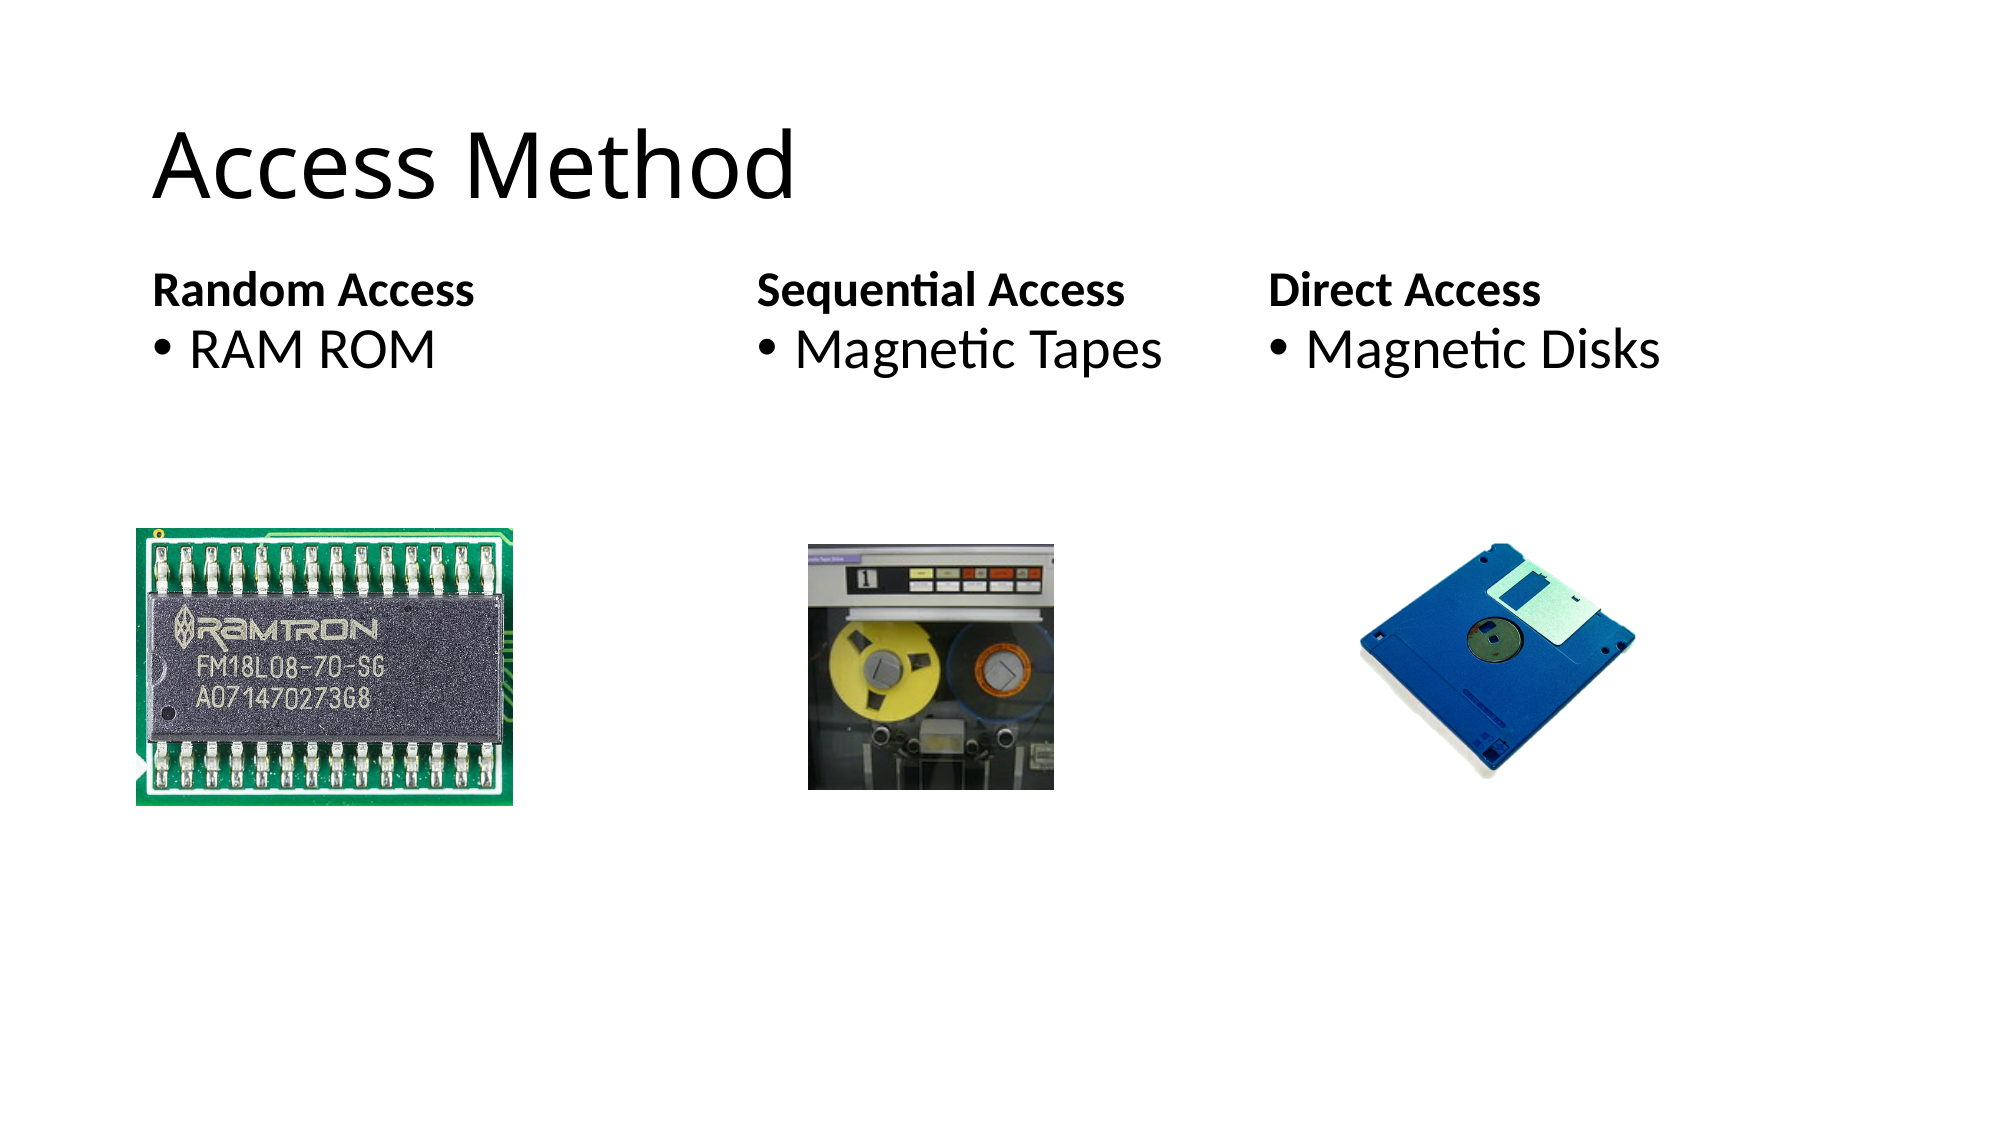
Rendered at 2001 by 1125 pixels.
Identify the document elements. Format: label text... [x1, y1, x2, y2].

title Access Method [137, 59, 1863, 175]
list Random Access [137, 175, 741, 310]
list RAM ROM [137, 310, 741, 981]
text_box Magnetic Tapes [741, 310, 1253, 981]
text_box Sequential Access [741, 175, 1253, 310]
picture [136, 529, 513, 806]
picture [1277, 486, 1714, 814]
text_box Magnetic Disks [1253, 310, 1941, 981]
text_box Direct Access [1253, 175, 1941, 310]
picture [808, 544, 1054, 790]
